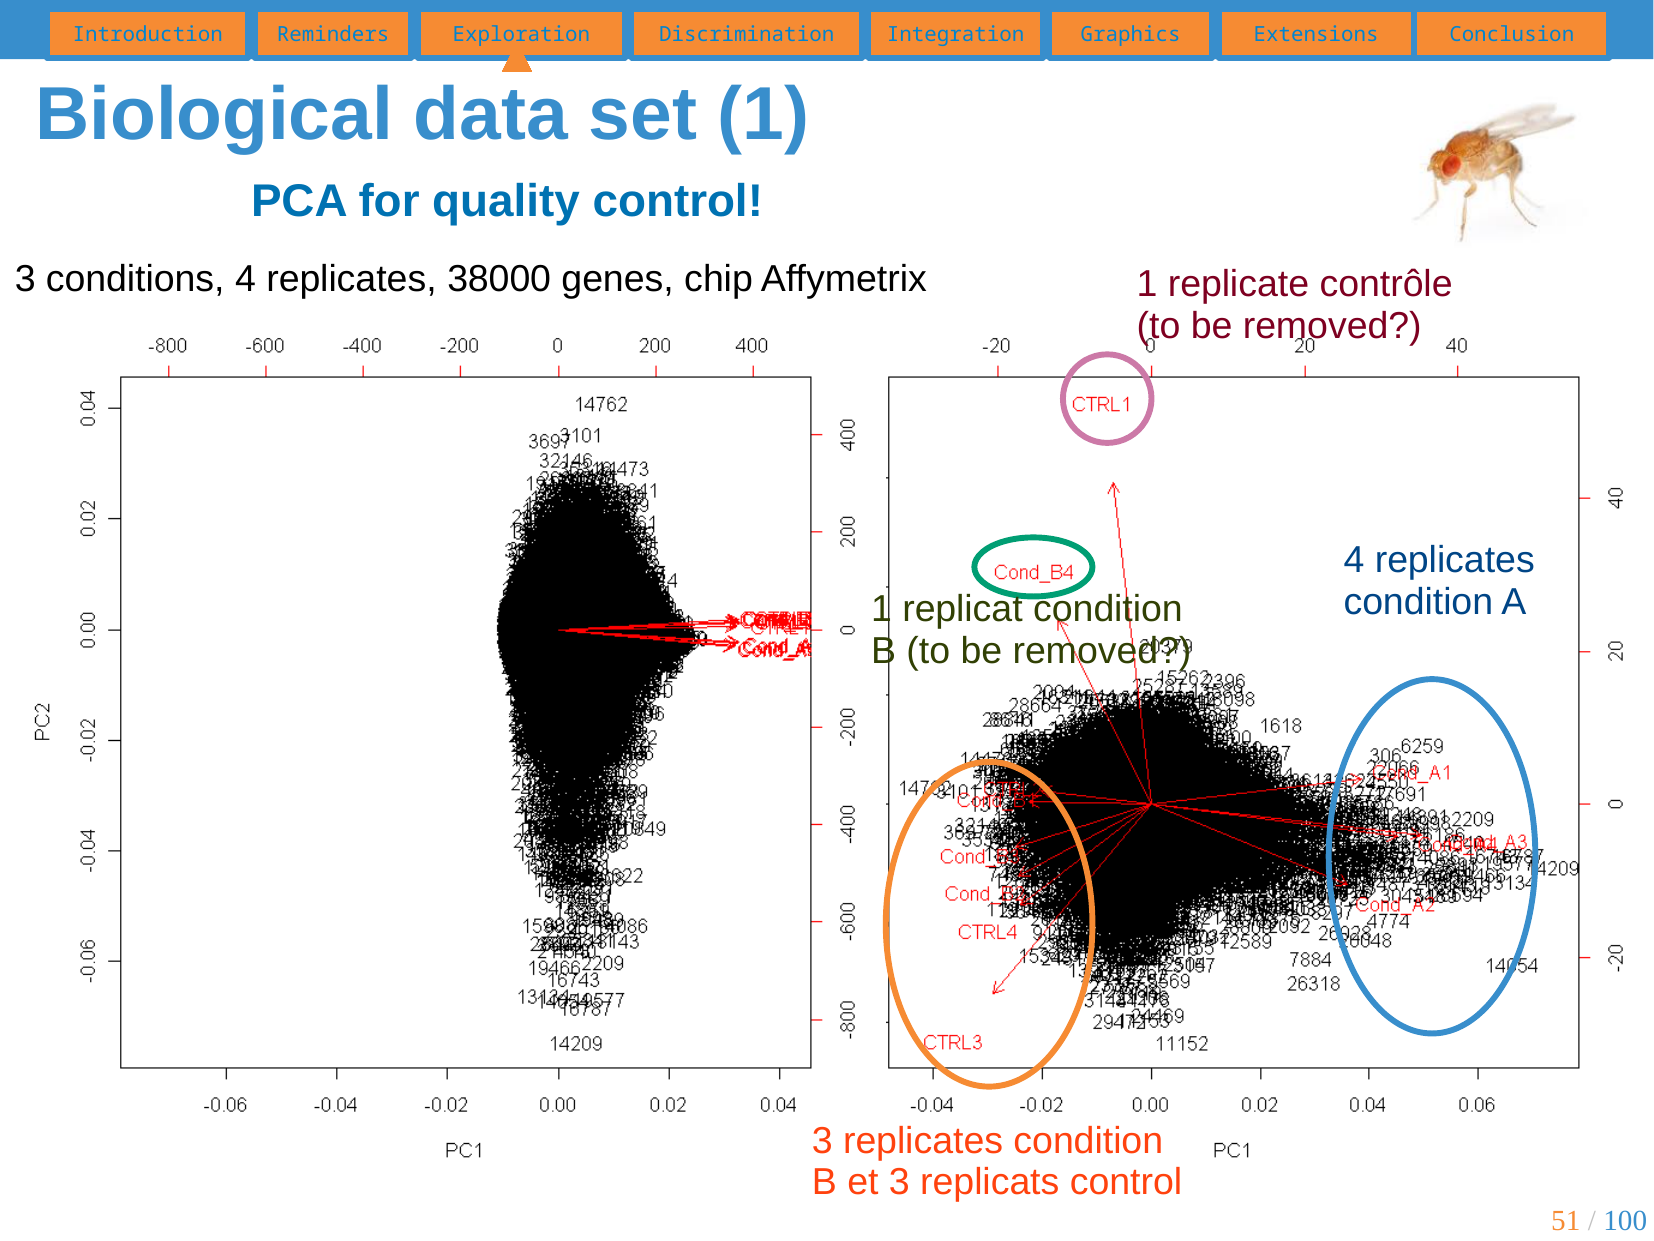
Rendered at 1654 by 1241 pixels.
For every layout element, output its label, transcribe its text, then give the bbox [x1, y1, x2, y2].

text_box 1 replicate contrôle (to be removed?) [1121, 255, 1477, 355]
text_box PCA for quality control! [236, 167, 863, 250]
text_box 4 replicates condition A [1328, 531, 1565, 631]
text_box 3 conditions, 4 replicates, 38000 genes, chip Affymetrix [0, 250, 945, 308]
picture [0, 283, 1654, 1185]
title Biological data set (1) [35, 61, 1571, 166]
picture [1334, 70, 1630, 267]
text_box 1 replicat condition B (to be removed?) [856, 580, 1211, 680]
text_box 3 replicates condition B et 3 replicats control [797, 1111, 1211, 1211]
text_box [502, 41, 532, 72]
picture [1066, 358, 1148, 439]
